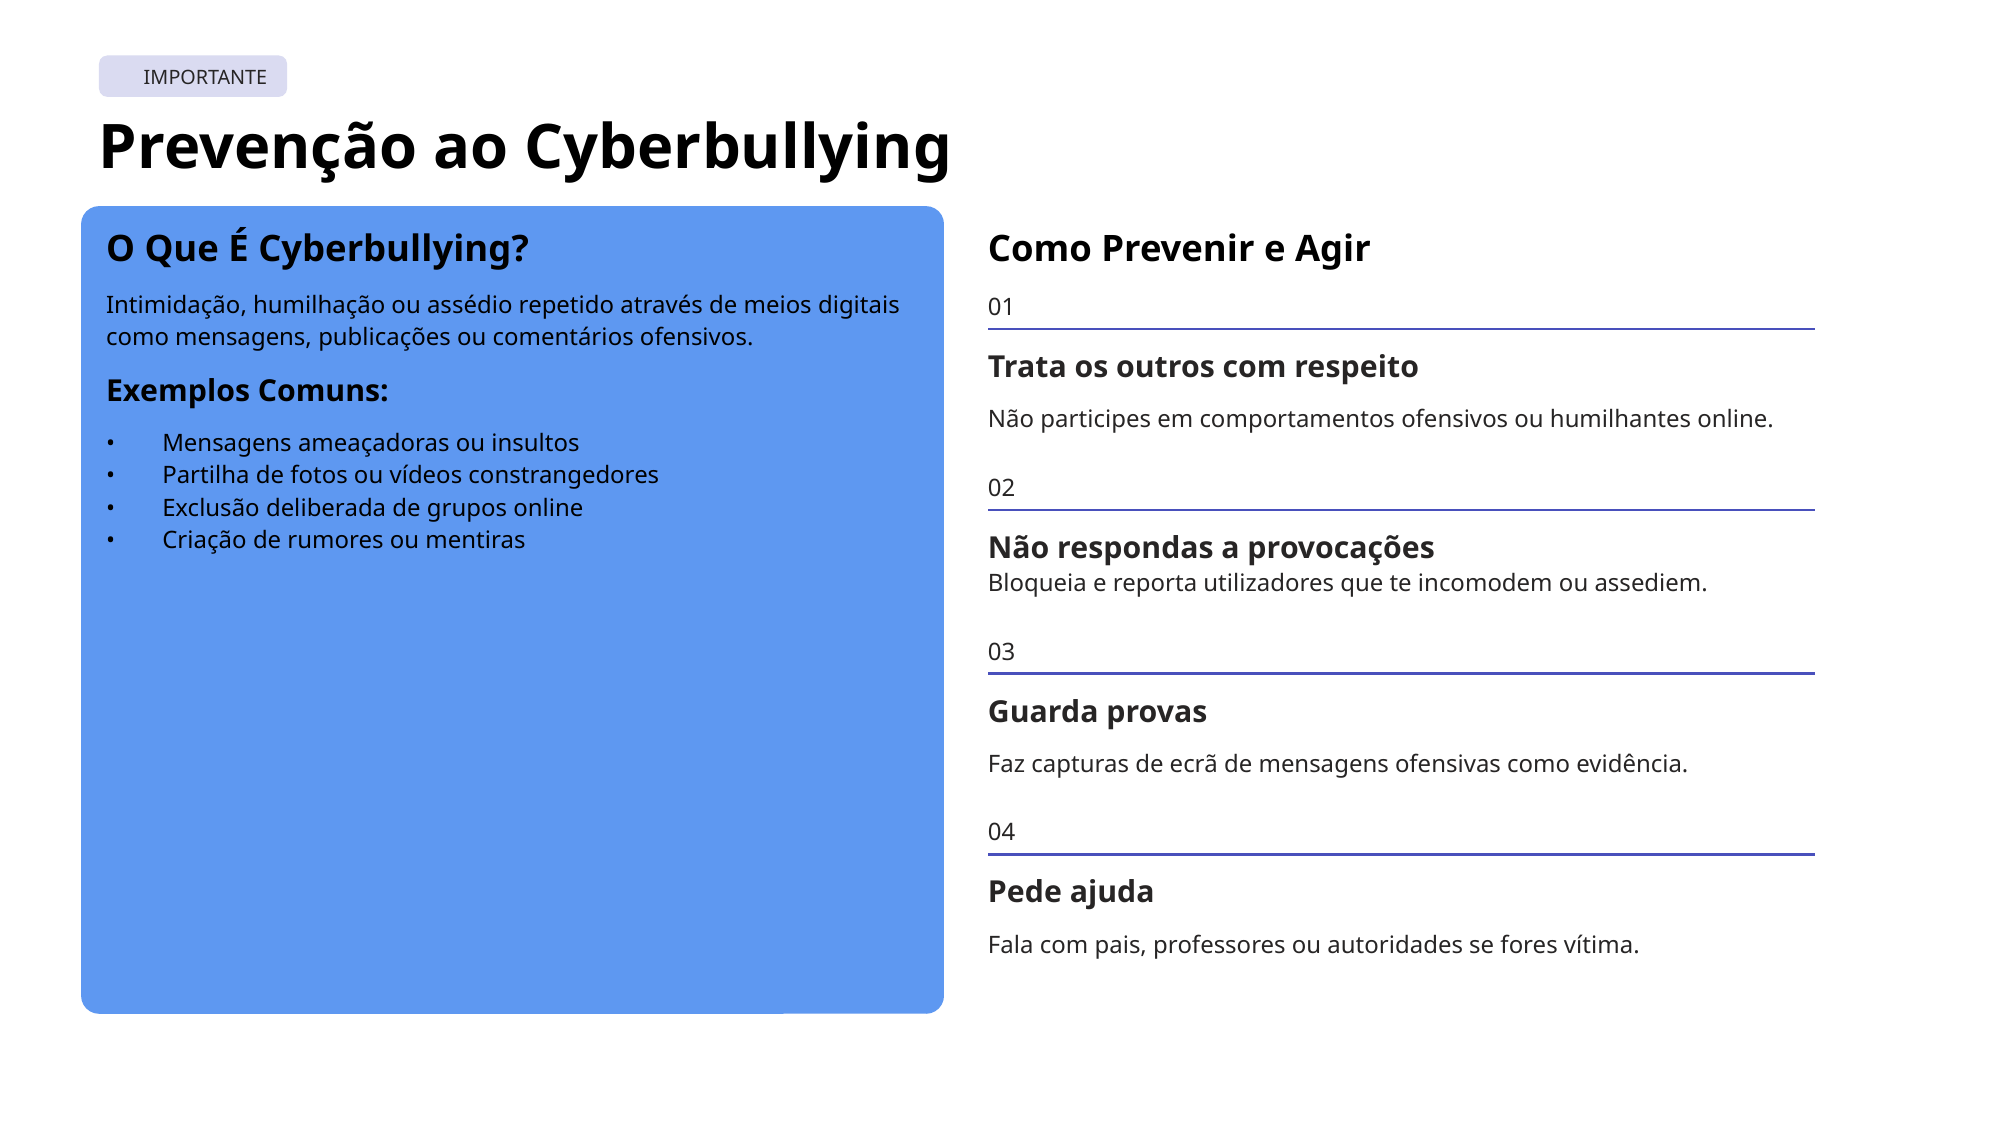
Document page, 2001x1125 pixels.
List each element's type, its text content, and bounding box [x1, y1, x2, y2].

text_box Bloqueia e reporta utilizadores que te incomodem ou assediem. [988, 564, 1815, 597]
text_box [98, 55, 288, 97]
text_box Fala com pais, professores ou autoridades se fores vítima. [988, 926, 1815, 959]
text_box Trata os outros com respeito [988, 345, 1421, 384]
text_box 02 [990, 481, 997, 494]
text_box Exemplos Comuns: [106, 369, 417, 408]
text_box Intimidação, humilhação ou assédio repetido através de meios digitais como mensagens, publicações ou comentários ofensivos. [106, 286, 919, 352]
text_box Prevenção ao Cyberbullying [99, 104, 956, 181]
text_box 03 [988, 632, 1013, 664]
text_box 03 [990, 645, 997, 658]
text_box 02 [1005, 485, 1013, 494]
text_box [81, 206, 944, 1014]
text_box O Que É Cyberbullying? [106, 223, 537, 269]
text_box 01 [990, 300, 997, 313]
text_box 02 [988, 469, 1013, 500]
text_box Pede ajuda [988, 870, 1299, 909]
text_box Guarda provas [988, 690, 1299, 728]
text_box Não respondas a provocações [988, 526, 1446, 564]
text_box 04 [1004, 826, 1010, 834]
text_box 04 [988, 813, 1013, 844]
text_box 01 [988, 288, 1013, 319]
text_box Não participes em comportamentos ofensivos ou humilhantes online. [988, 400, 1815, 434]
text_box Mensagens ameaçadoras ou insultos Partilha de fotos ou vídeos constrangedores Exclusão deliberada de grupos online Criação de rumores ou mentiras [106, 424, 919, 557]
text_box 04 [990, 825, 997, 838]
text_box Como Prevenir e Agir [988, 223, 1372, 269]
text_box IMPORTANTE [144, 63, 272, 89]
text_box Faz capturas de ecrã de mensagens ofensivas como evidência. [988, 745, 1815, 778]
